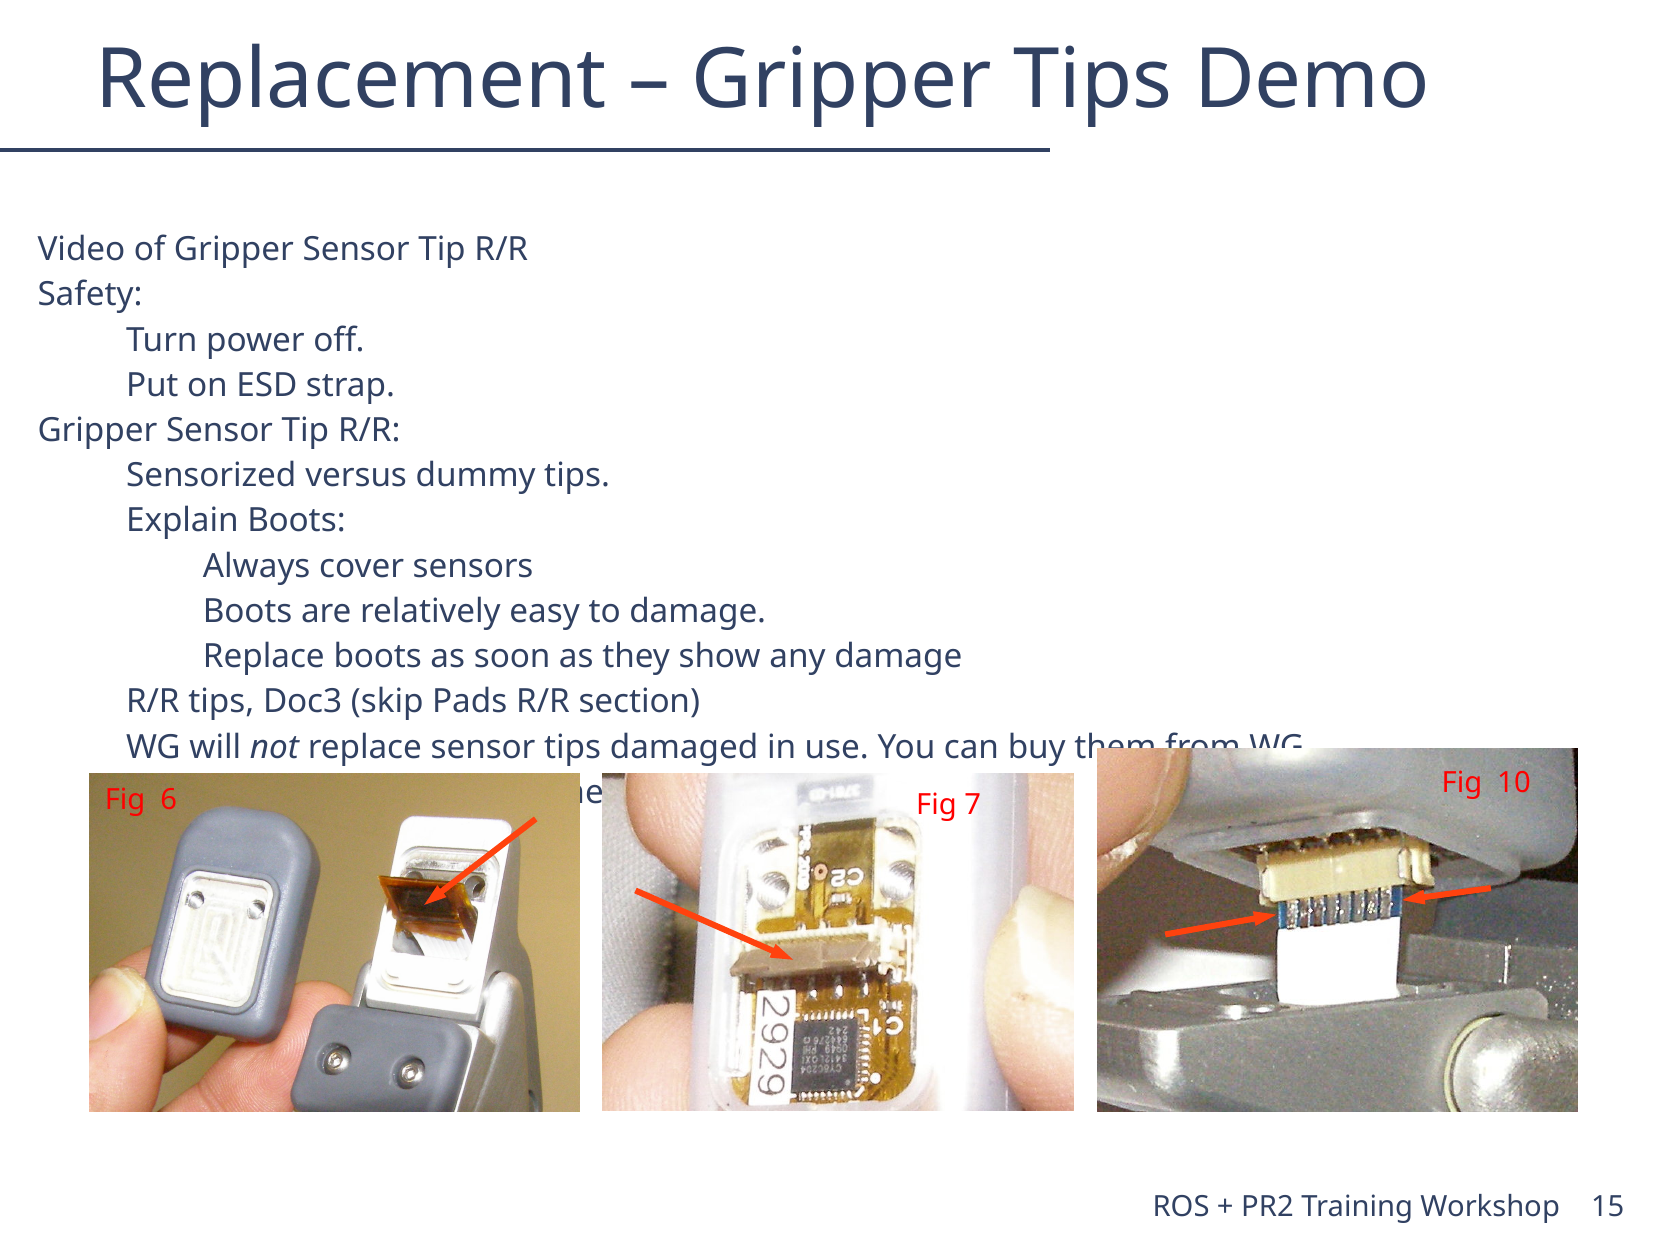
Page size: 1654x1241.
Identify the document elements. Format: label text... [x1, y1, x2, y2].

text_box Fig 7 [901, 775, 1031, 841]
title Replacement – Gripper Tips Demo [95, 0, 1541, 151]
text_box Fig 10 [1426, 754, 1554, 811]
list Video of Gripper Sensor Tip R/R Safety: Turn power off. Put on ESD strap. Gripper Sensor Tip R/R: Sensorized versus dummy tips. Explain Boots: Always cover sensors Boots are relatively easy to damage. Replace boots as soon as they show any damage R/R tips, Doc3 (skip Pads R/R section) WG will not replace sensor tips damaged in use. You can buy them from WG. WG will replace boots if you need them. [37, 225, 1571, 1109]
picture [1097, 748, 1578, 1112]
text_box Fig 6 [90, 770, 220, 838]
picture [89, 773, 580, 1112]
picture [602, 773, 1074, 1111]
